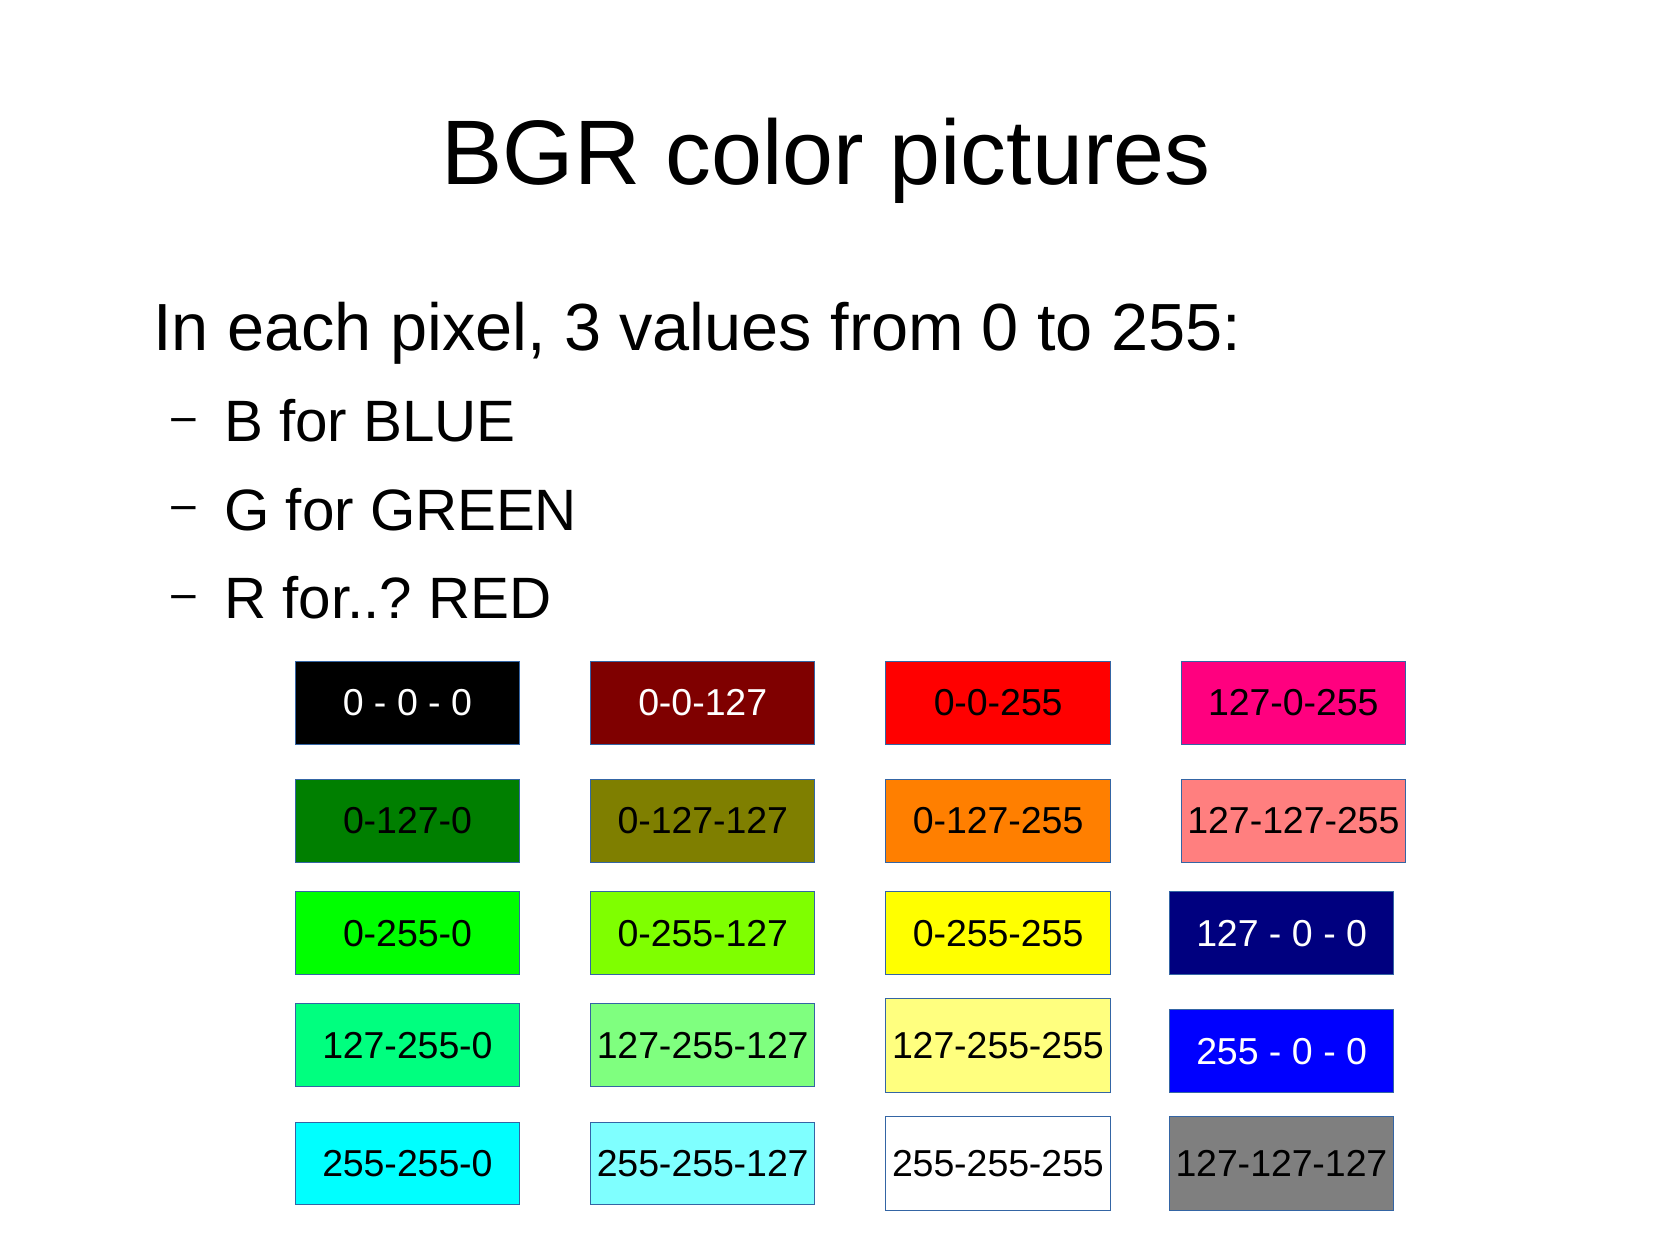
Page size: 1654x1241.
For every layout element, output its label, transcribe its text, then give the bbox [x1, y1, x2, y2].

text_box 0-127-127 [590, 779, 815, 863]
text_box 0-0-255 [885, 661, 1111, 745]
text_box 127-255-127 [590, 1003, 815, 1087]
text_box 255-255-127 [590, 1122, 815, 1205]
text_box 127-127-255 [1181, 779, 1406, 863]
text_box 0-255-255 [885, 891, 1111, 975]
text_box 127-0-255 [1181, 661, 1406, 745]
text_box 0-127-0 [295, 779, 520, 863]
text_box 0-255-0 [295, 891, 520, 975]
text_box 127 - 0 - 0 [1169, 891, 1394, 975]
text_box 0-0-127 [590, 661, 815, 745]
list In each pixel, 3 values from 0 to 255: B for BLUE G for GREEN R for..? RED [82, 290, 1571, 1010]
text_box 0 - 0 - 0 [295, 661, 520, 745]
text_box 0-127-255 [885, 779, 1111, 863]
title BGR color pictures [82, 49, 1571, 257]
text_box 0-255-127 [590, 891, 815, 975]
text_box 127-255-255 [885, 998, 1111, 1093]
text_box 127-255-0 [295, 1003, 520, 1087]
text_box 255 - 0 - 0 [1169, 1009, 1394, 1093]
text_box 255-255-255 [885, 1116, 1111, 1211]
text_box 127-127-127 [1169, 1116, 1394, 1211]
text_box 255-255-0 [295, 1122, 520, 1205]
